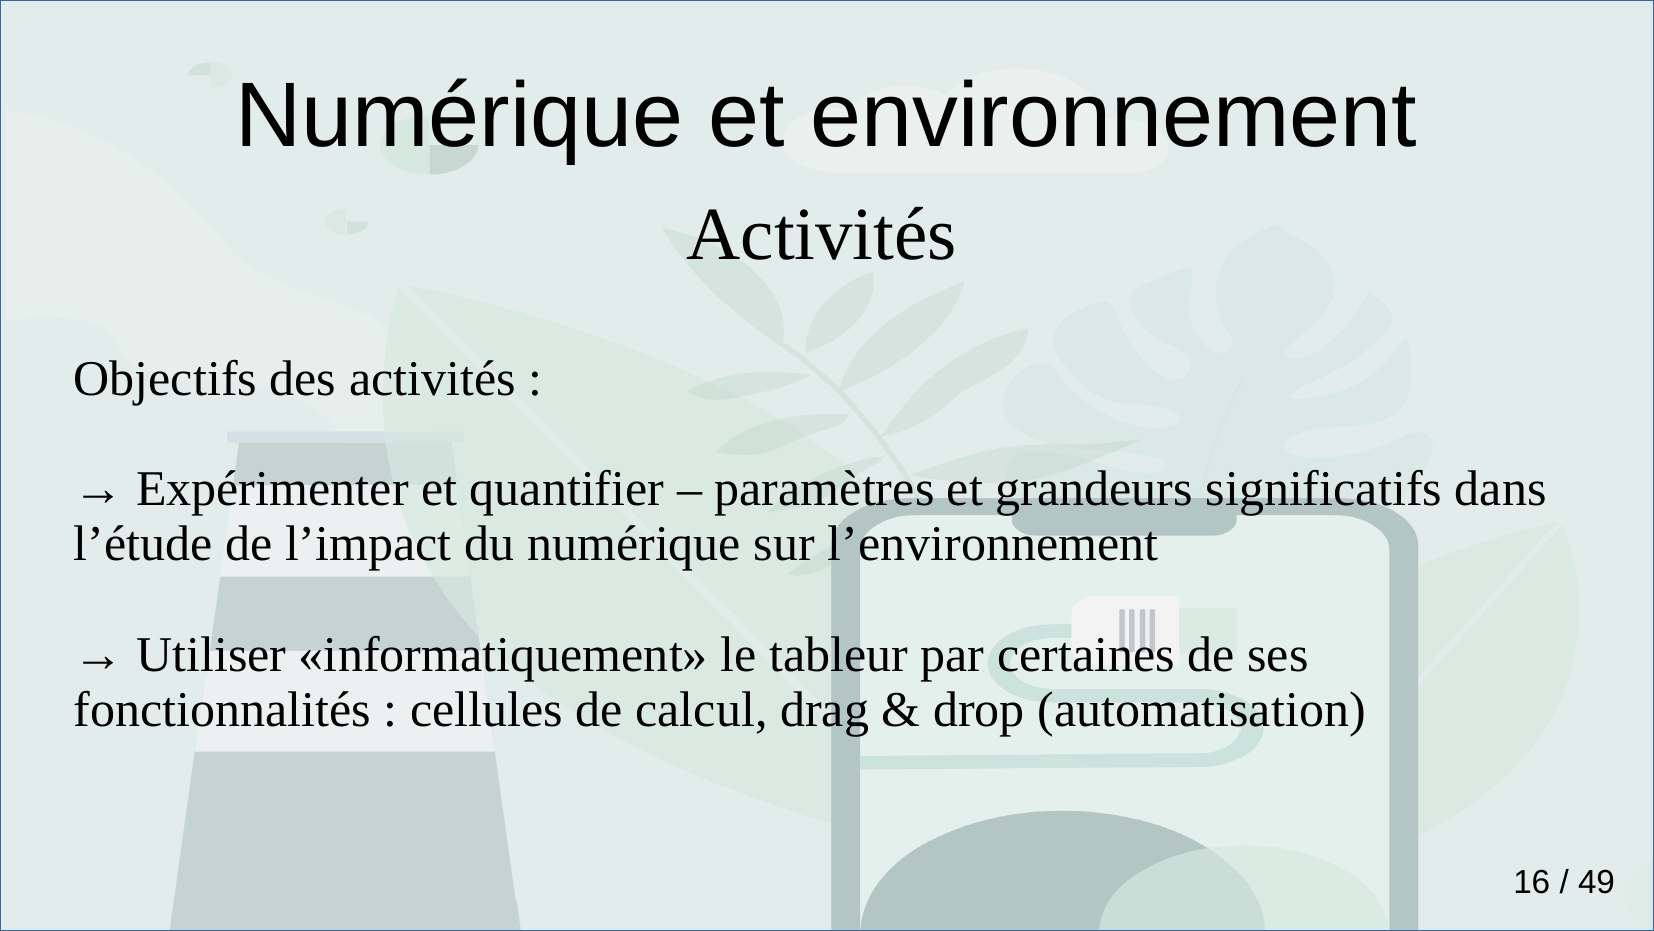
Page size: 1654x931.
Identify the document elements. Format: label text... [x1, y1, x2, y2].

text_box <number> / 49 [1341, 855, 1630, 926]
text_box [0, 0, 1654, 931]
title Numérique et environnement [82, 37, 1571, 193]
text_box Objectifs des activités : → Expérimenter et quantifier – paramètres et grandeurs significatifs dans l’étude de l’impact du numérique sur l’environnement → Utiliser «informatiquement» le tableur par certaines de ses fonctionnalités : cellules de calcul, drag & drop (automatisation) [59, 287, 1595, 801]
text_box Activités [639, 185, 1004, 287]
